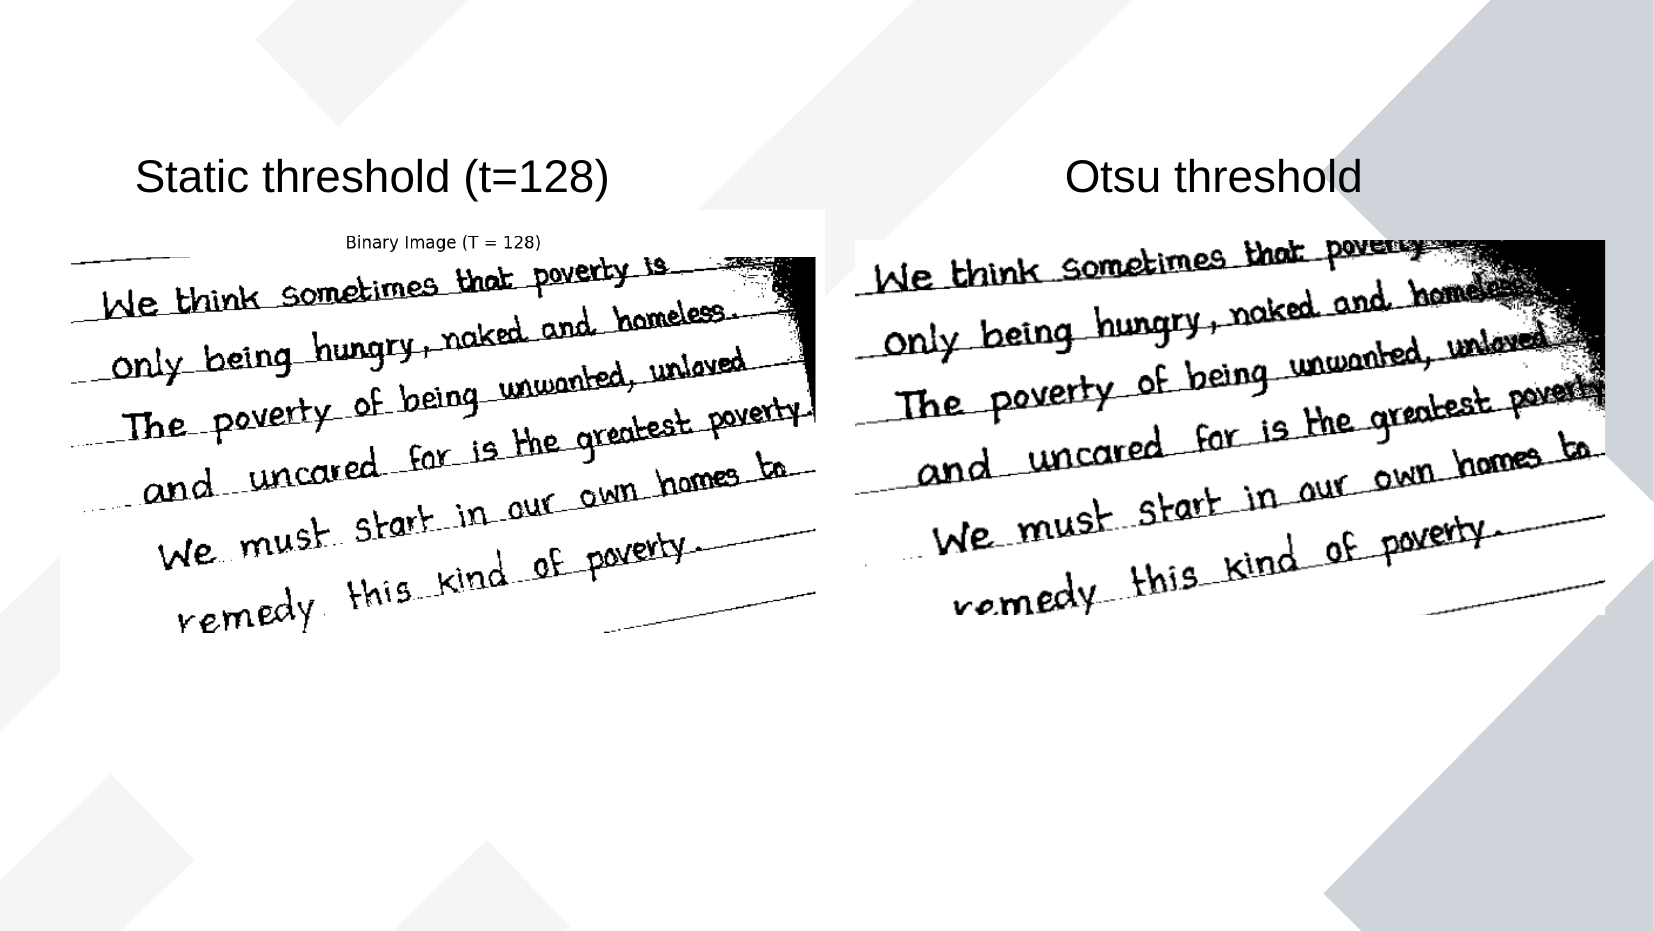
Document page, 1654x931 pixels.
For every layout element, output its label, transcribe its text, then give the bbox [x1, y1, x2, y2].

picture [855, 271, 1606, 615]
picture [60, 210, 825, 700]
text_box Static threshold (t=128) [120, 143, 1654, 271]
